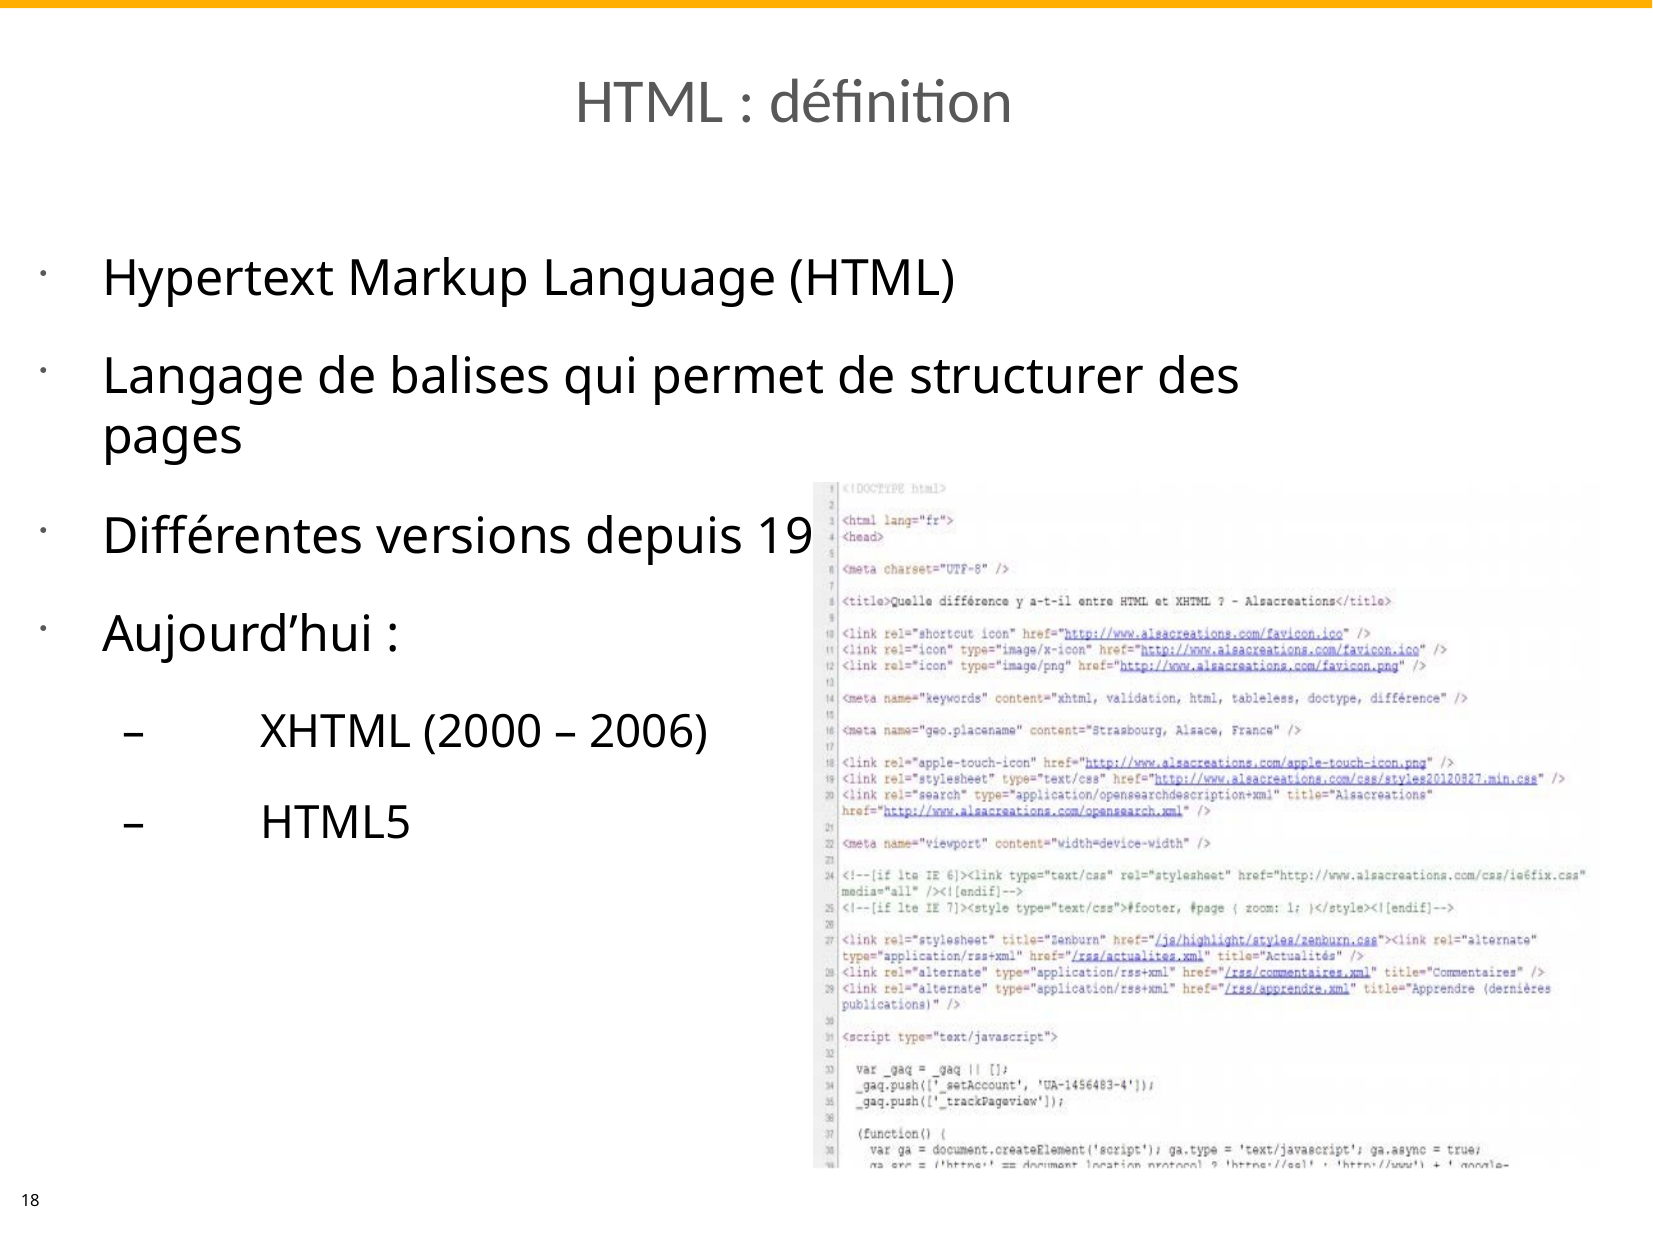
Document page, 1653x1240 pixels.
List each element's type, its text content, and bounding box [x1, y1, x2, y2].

title HTML : définition [572, 58, 1087, 268]
text_box <numéro> [14, 1189, 46, 1213]
text_box Hypertext Markup Language (HTML) Langage de balises qui permet de structurer des pages Différentes versions depuis 1989 Aujourd’hui : – XHTML (2000 – 2006) – HTML5 [37, 243, 1327, 849]
picture [813, 482, 1601, 1170]
